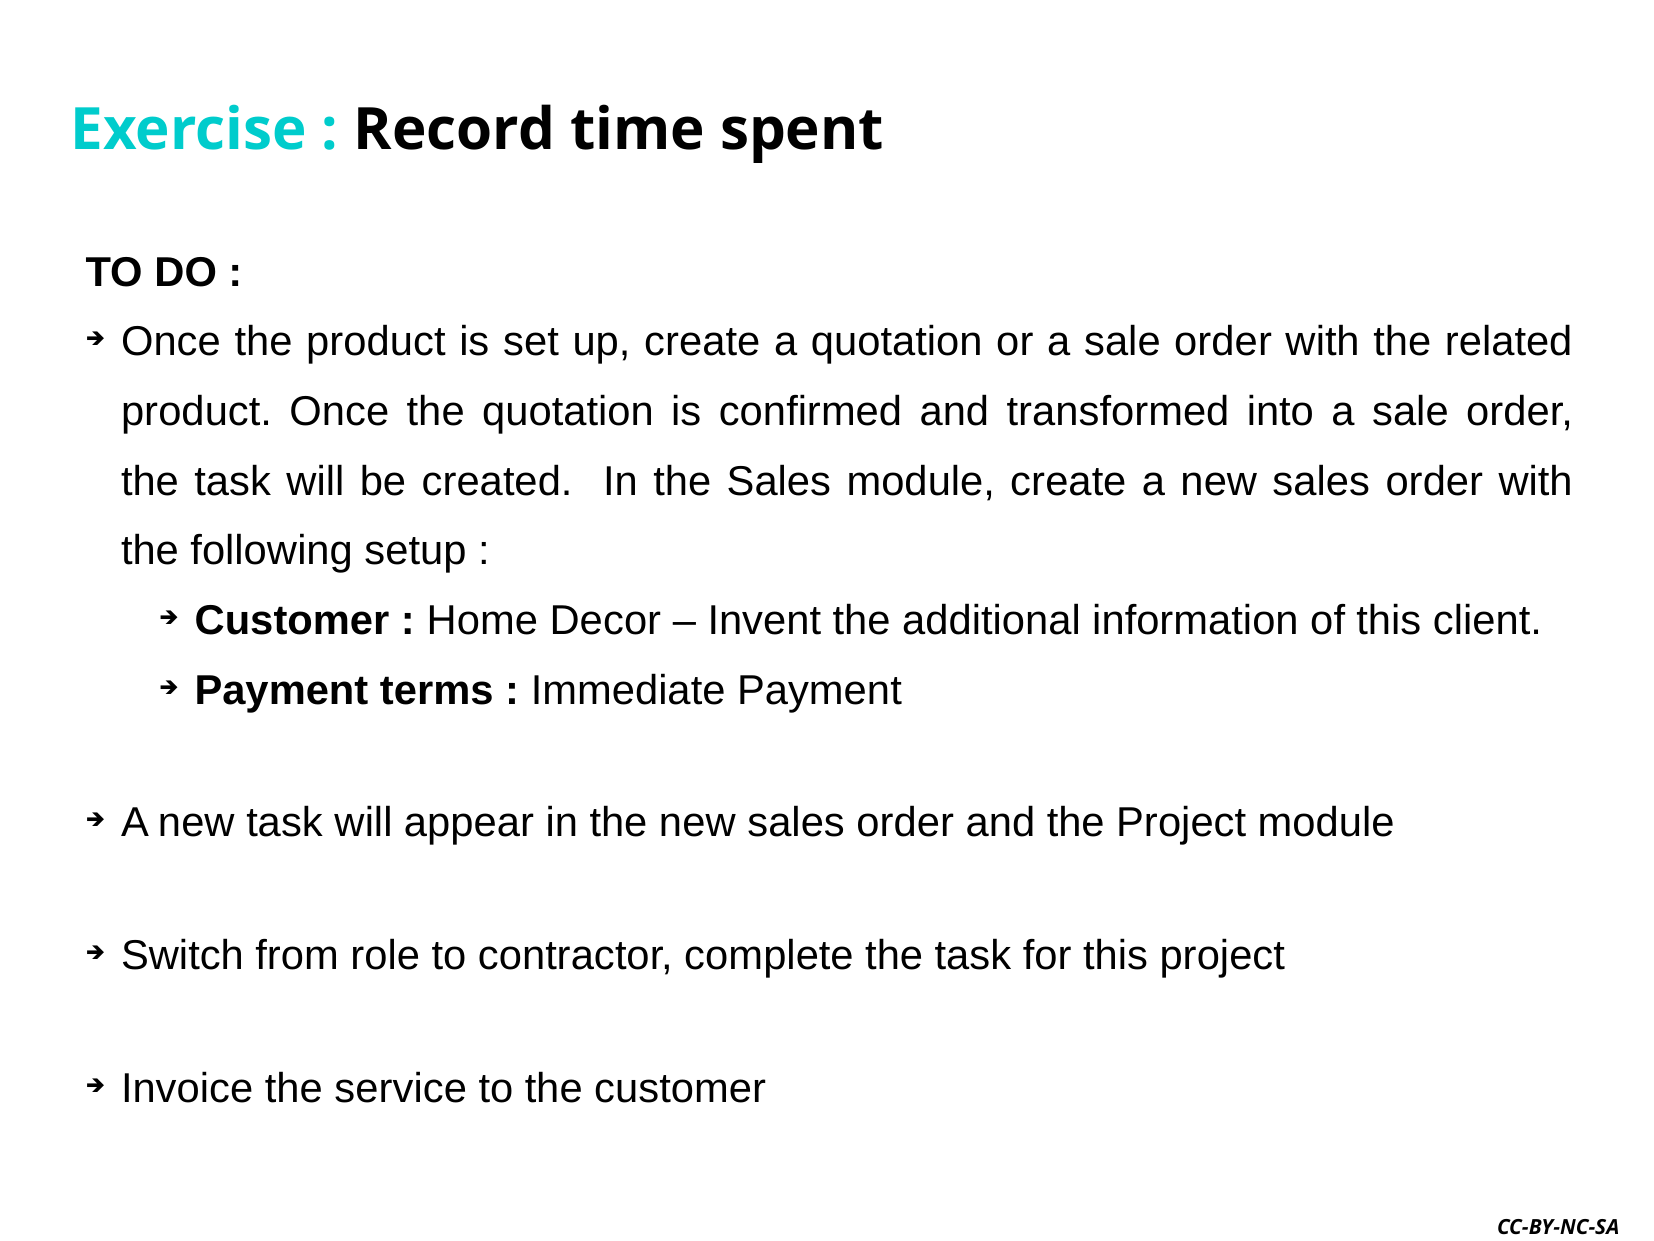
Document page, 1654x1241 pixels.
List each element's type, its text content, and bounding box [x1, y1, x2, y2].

text_box CC-BY-NC-SA [1482, 1204, 1654, 1241]
title Exercise : Record time spent [70, 23, 1560, 217]
text_box TO DO : Once the product is set up, create a quotation or a sale order with the related product. Once the quotation is confirmed and transformed into a sale order, the task will be created. In the Sales module, create a new sales order with the following setup : Customer : Home Decor – Invent the additional information of this client. Payment terms : Immediate Payment A new task will appear in the new sales order and the Project module Switch from role to contractor, complete the task for this project Invoice the service to the customer [70, 217, 1589, 1165]
